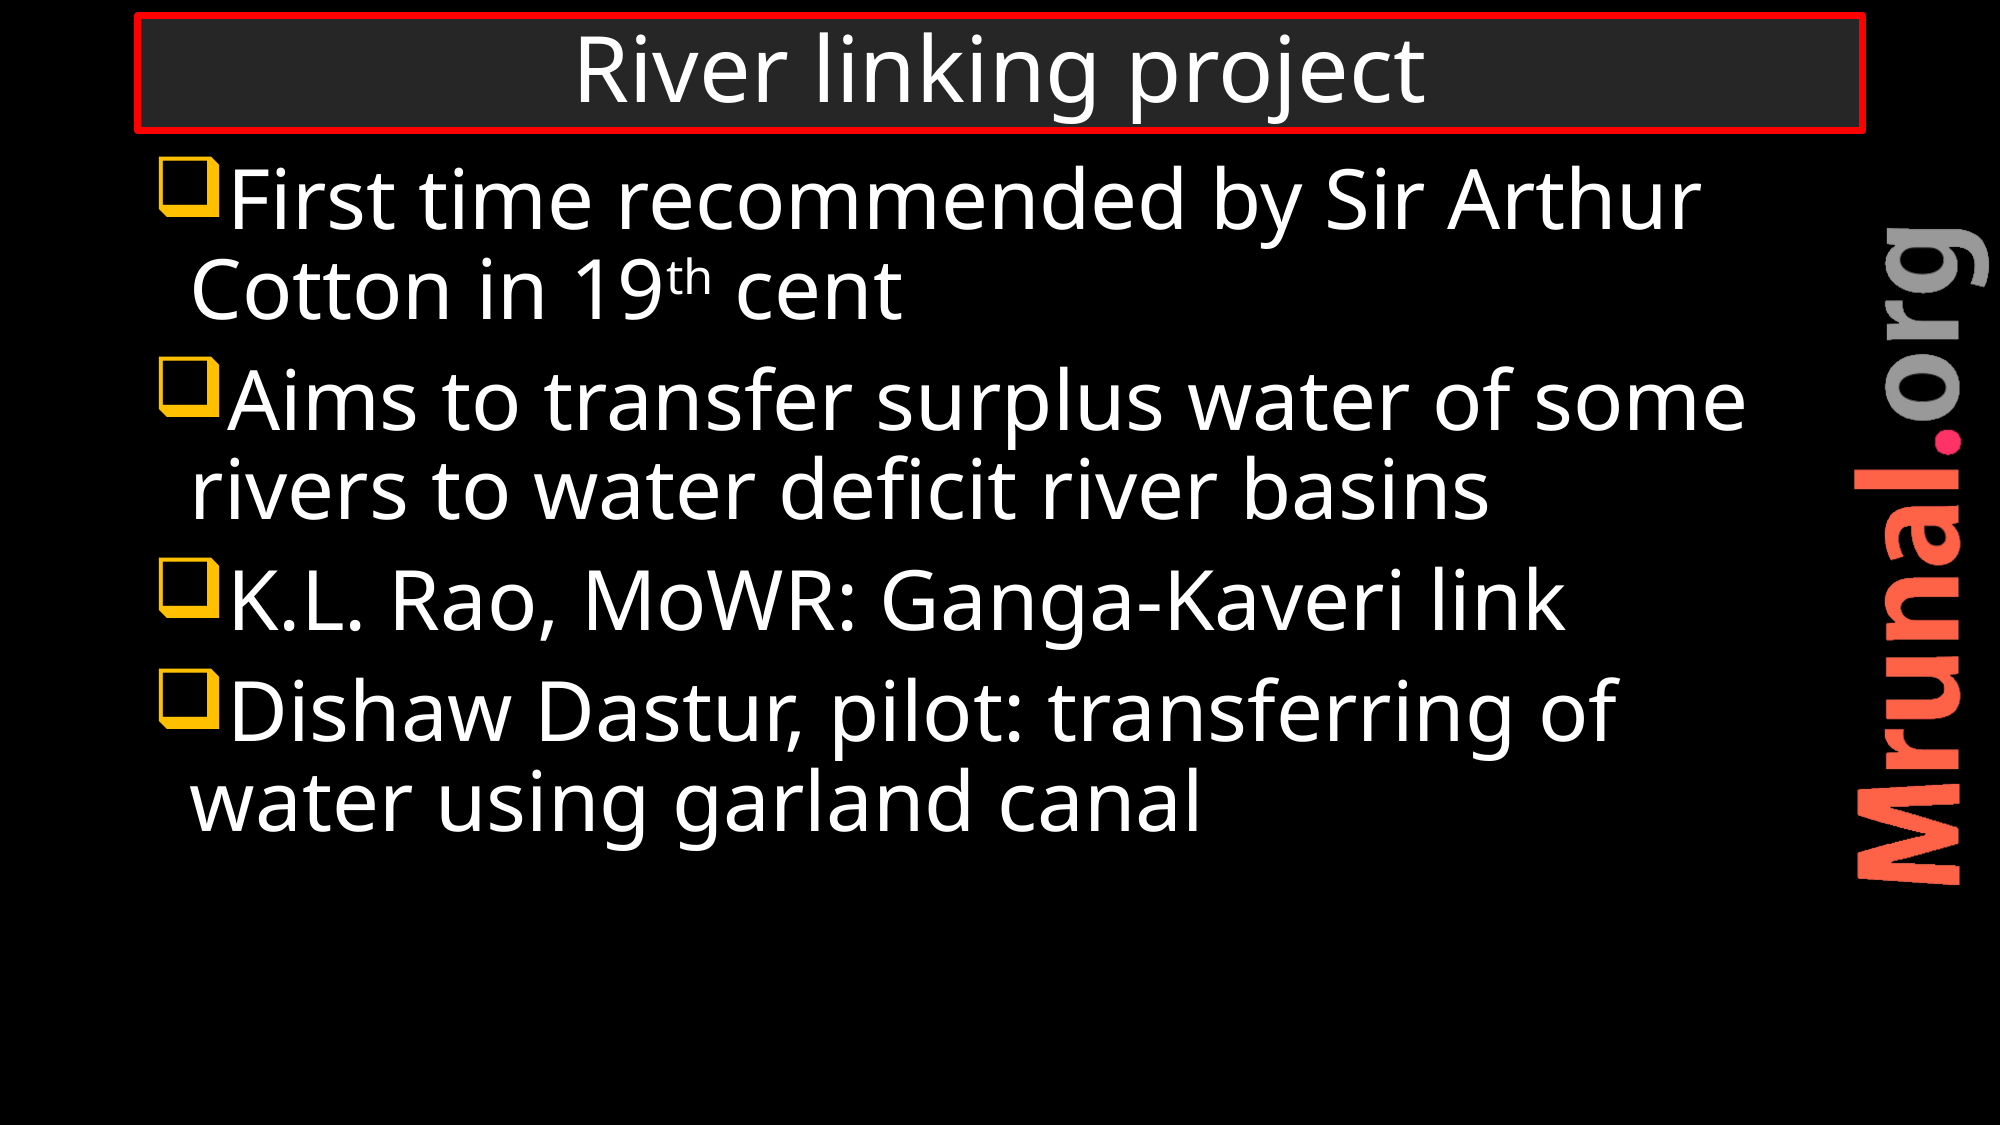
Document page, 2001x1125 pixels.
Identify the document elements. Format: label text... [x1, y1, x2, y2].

list First time recommended by Sir Arthur Cotton in 19th cent Aims to transfer surplus water of some rivers to water deficit river basins K.L. Rao, MoWR: Ganga-Kaveri link Dishaw Dastur, pilot: transferring of water using garland canal [137, 149, 1863, 1014]
title River linking project [137, 15, 1863, 131]
picture [1863, 224, 2000, 894]
